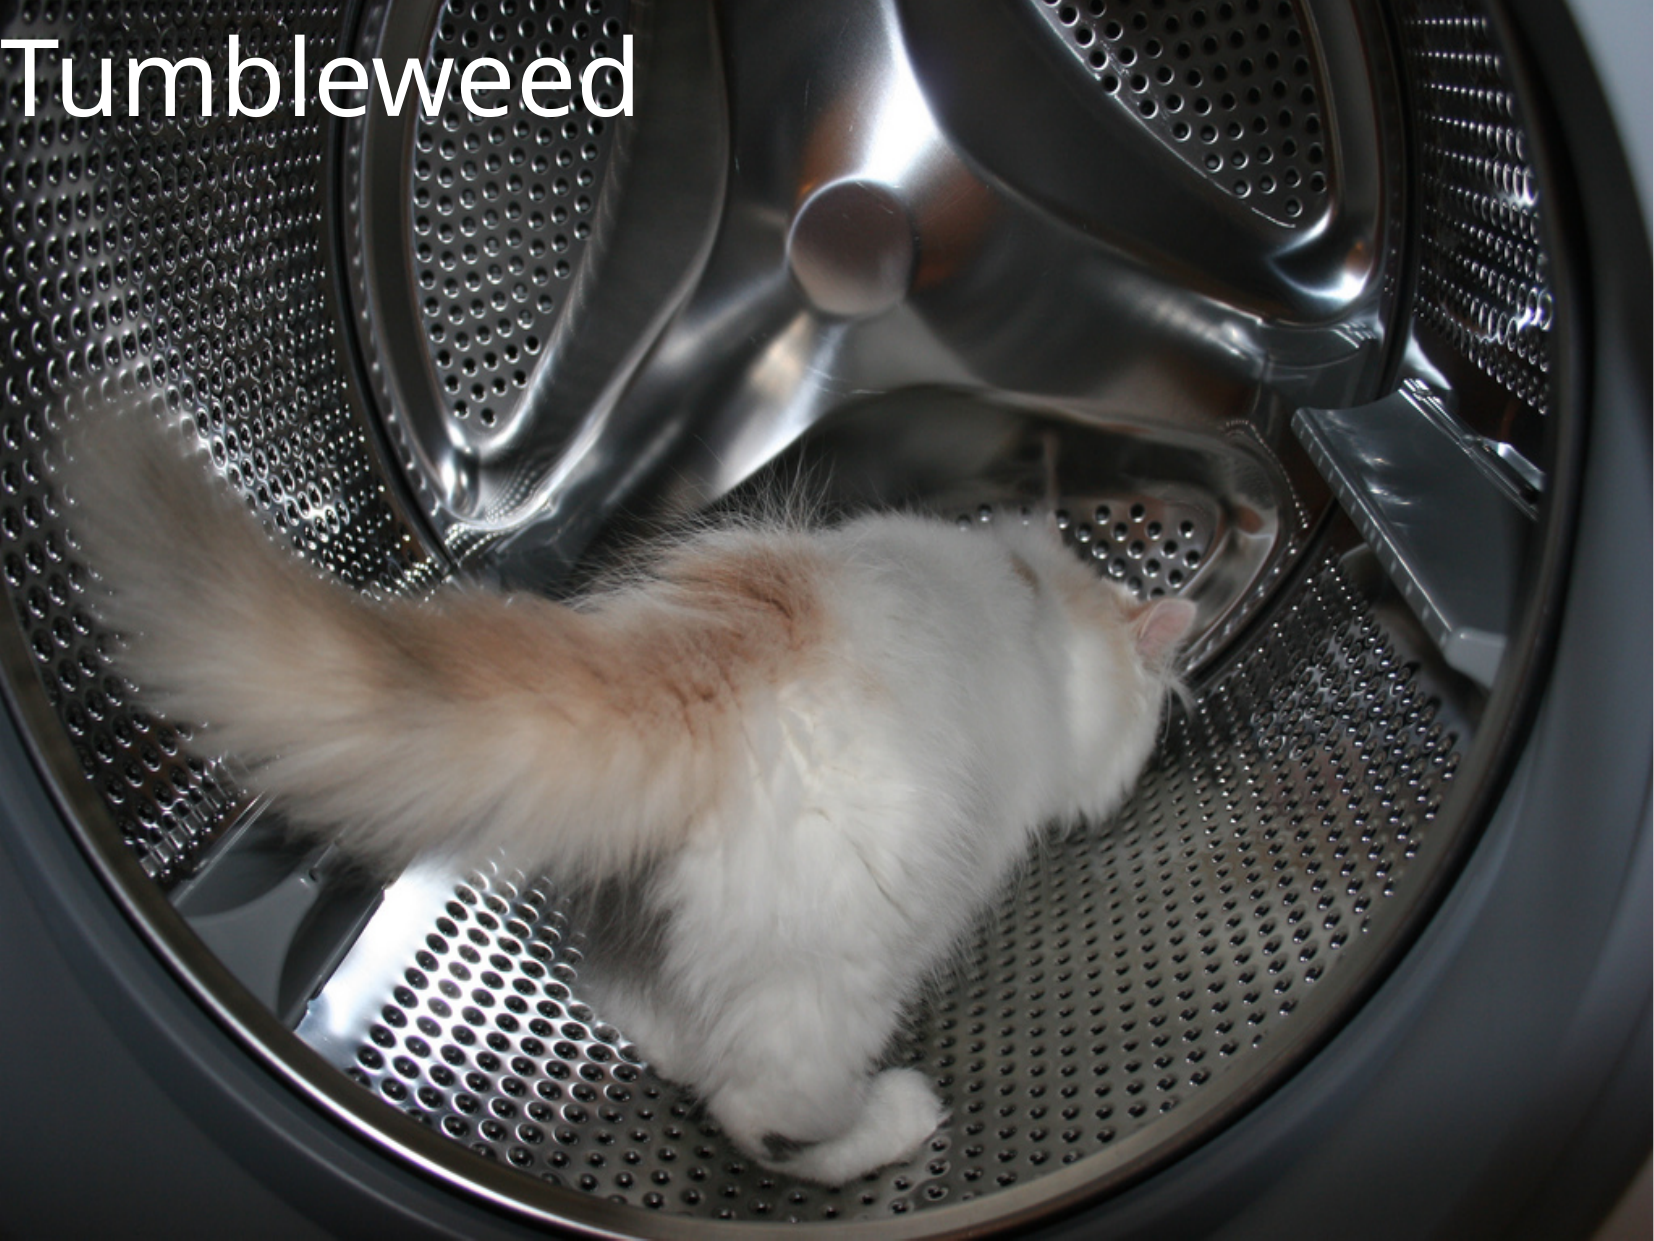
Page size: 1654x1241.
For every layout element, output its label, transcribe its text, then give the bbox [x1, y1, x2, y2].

picture [0, 0, 1654, 1241]
text_box Tumbleweed [0, 0, 1345, 150]
